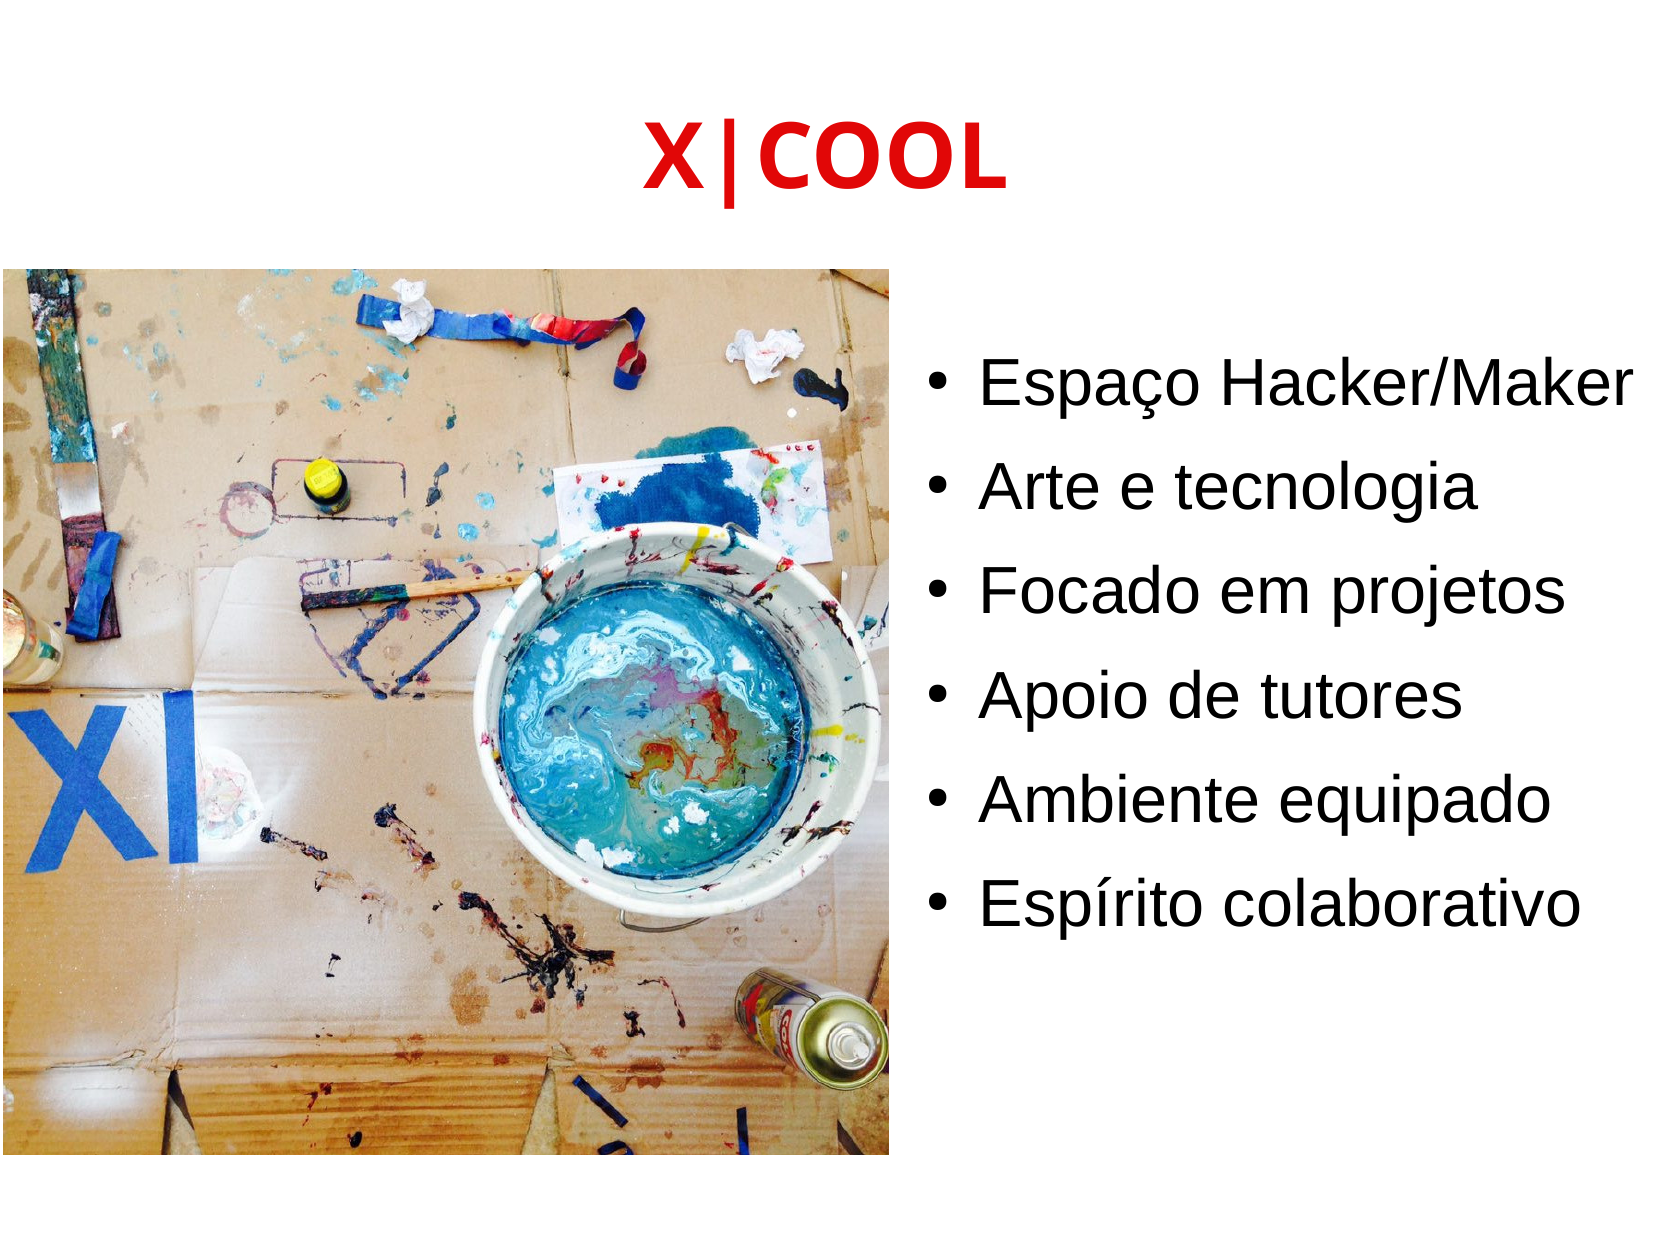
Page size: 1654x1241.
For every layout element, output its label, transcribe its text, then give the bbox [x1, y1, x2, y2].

picture [3, 269, 889, 1155]
title X|COOL [82, 49, 1571, 257]
list Espaço Hacker/Maker Arte e tecnologia Focado em projetos Apoio de tutores Ambiente equipado Espírito colaborativo [908, 345, 1653, 1164]
